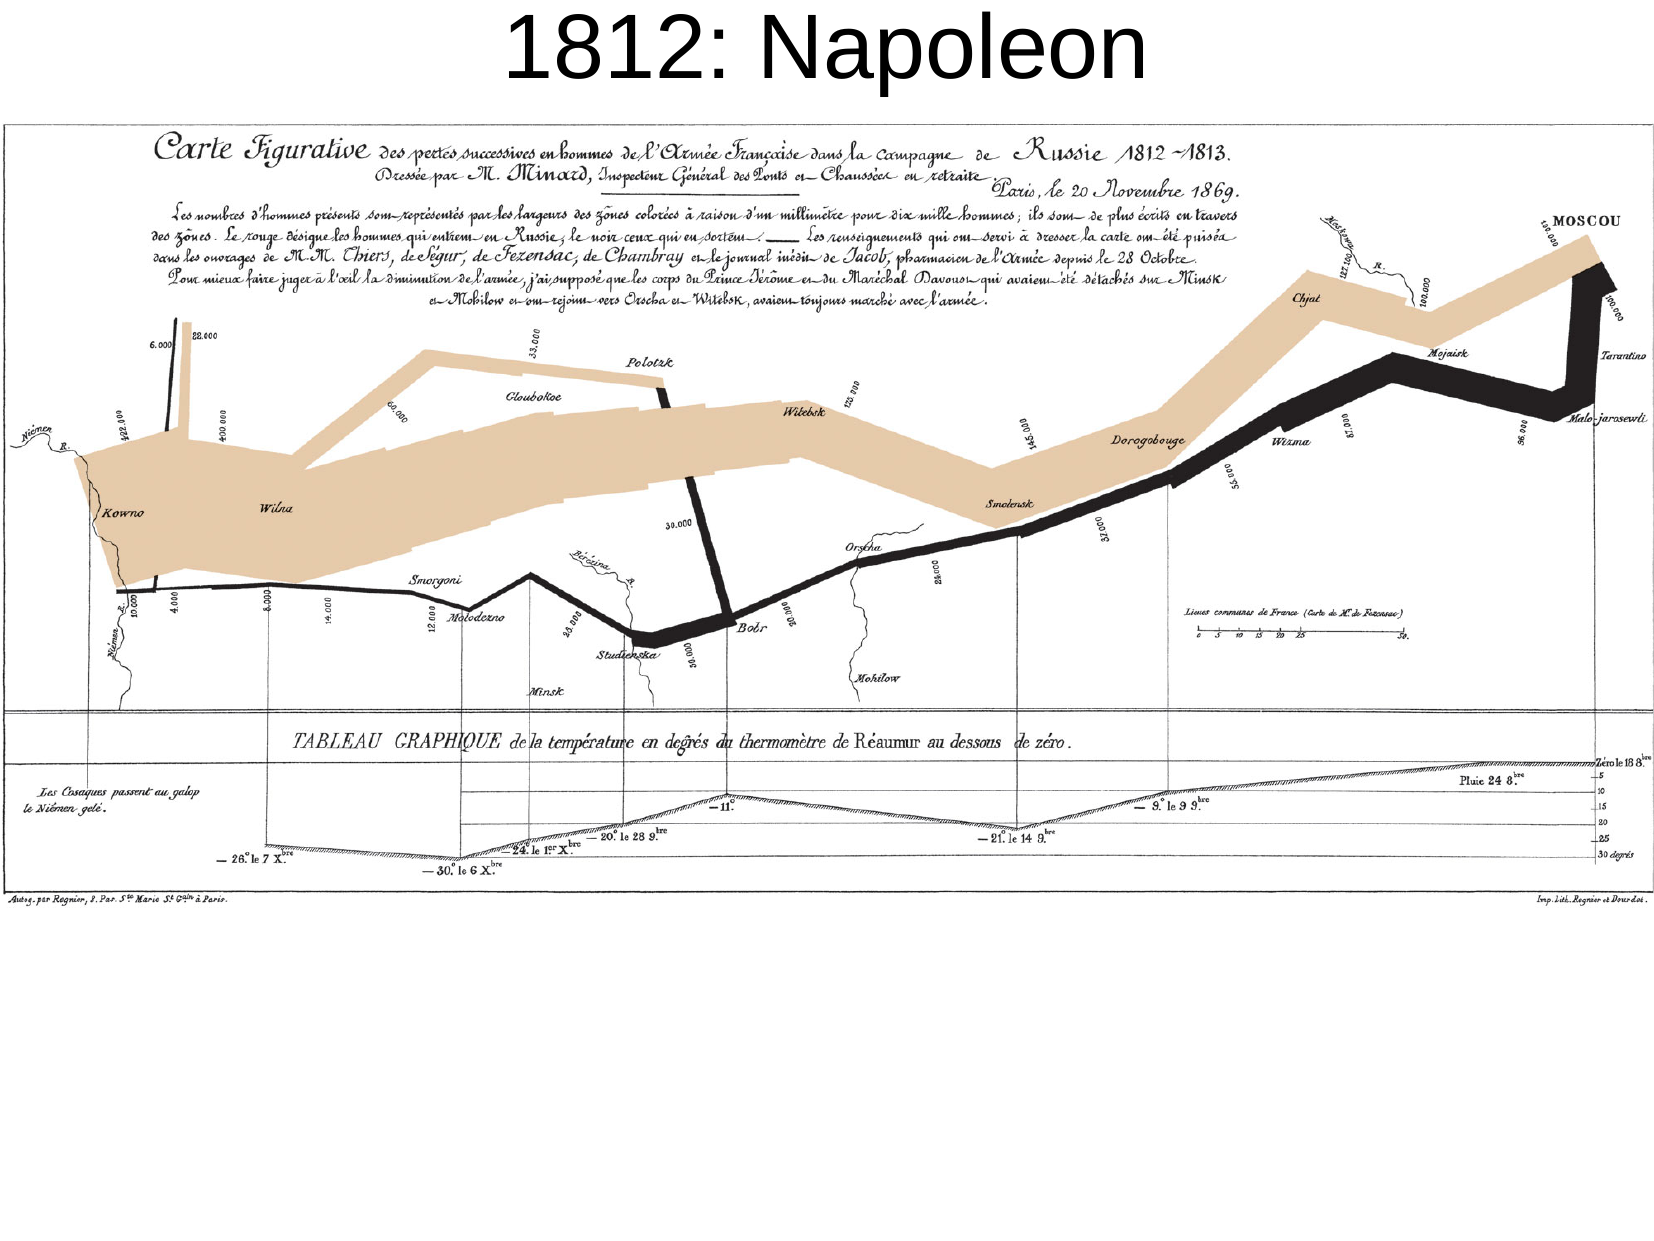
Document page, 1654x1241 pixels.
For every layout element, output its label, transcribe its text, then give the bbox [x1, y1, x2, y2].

title 1812: Napoleon [82, 0, 1571, 120]
picture [2, 120, 1654, 910]
